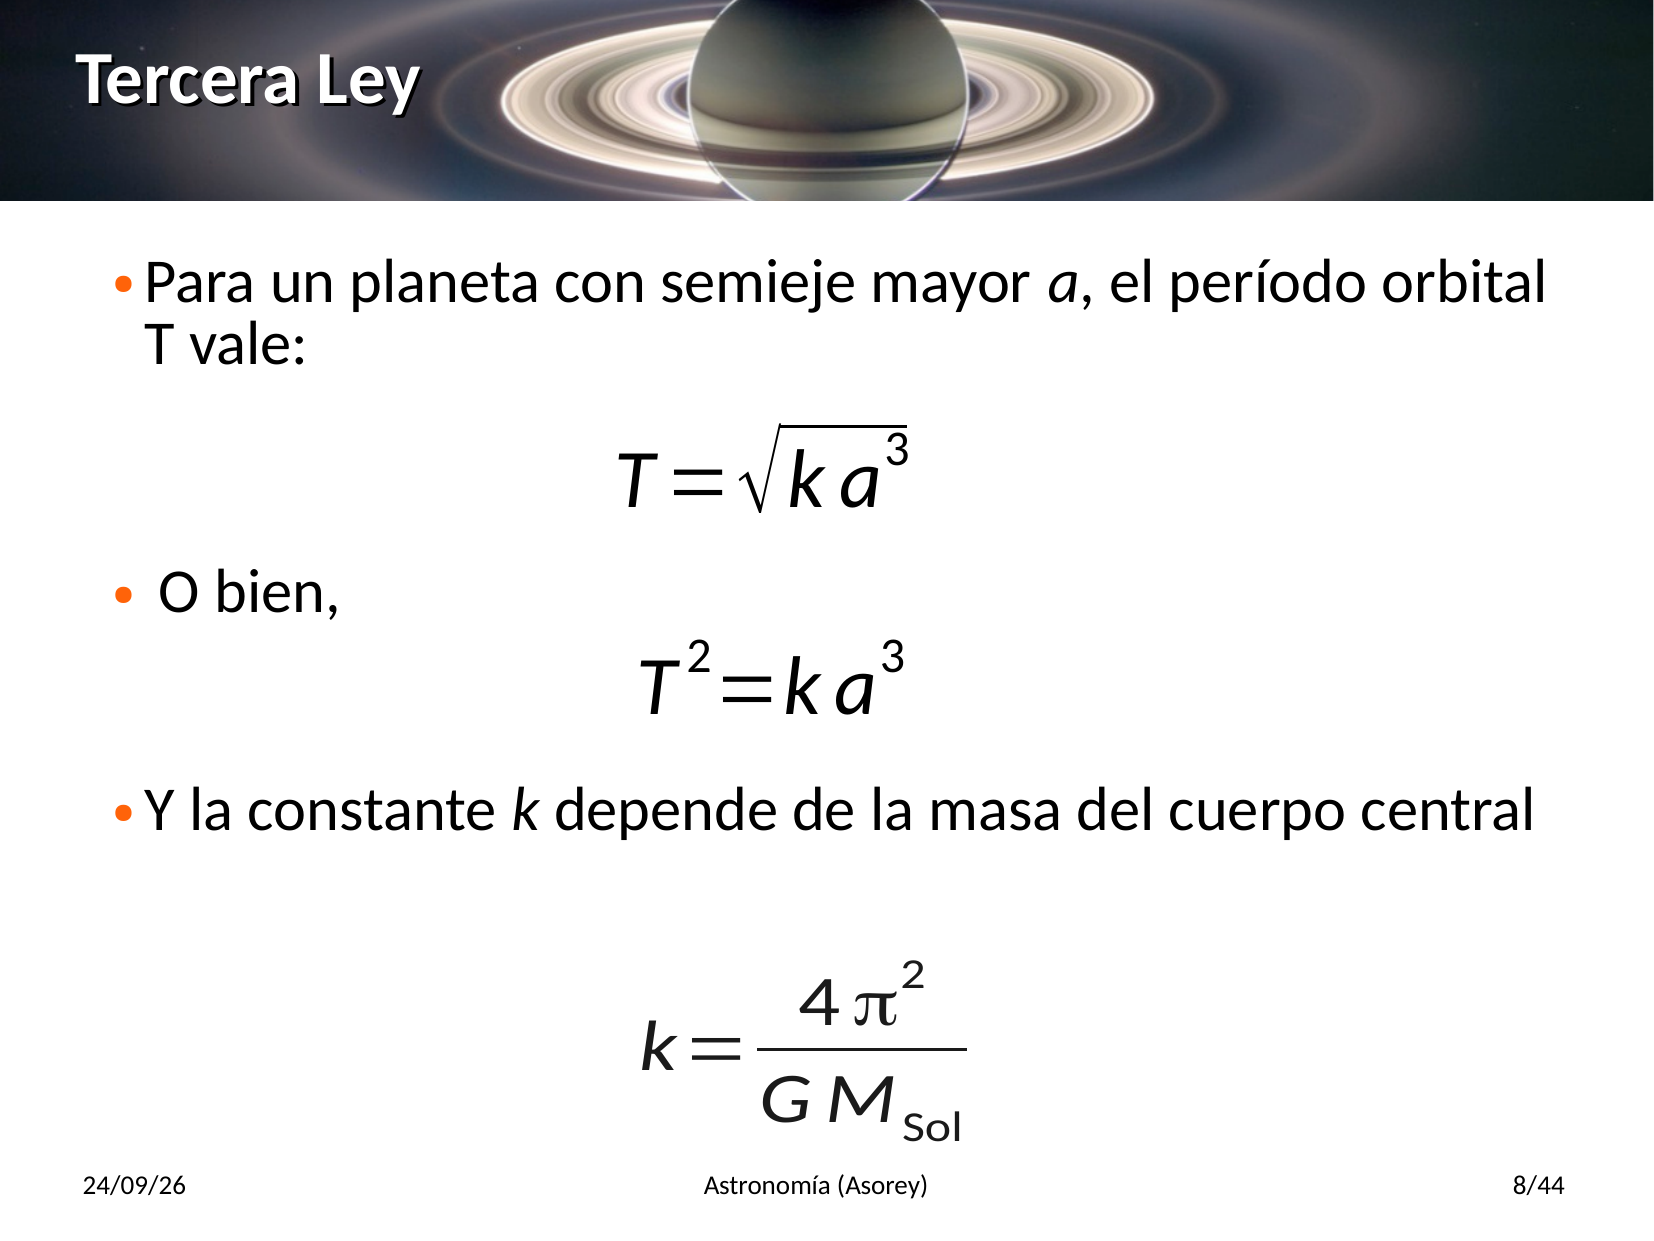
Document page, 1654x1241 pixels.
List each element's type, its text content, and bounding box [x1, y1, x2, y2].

picture [0, 0, 1654, 201]
list Para un planeta con semieje mayor a, el período orbital T vale: O bien, Y la constante k depende de la masa del cuerpo central [82, 255, 1571, 1156]
chart [631, 948, 977, 1154]
title Tercera Ley [75, 19, 1564, 151]
chart [607, 420, 916, 529]
chart [630, 634, 912, 736]
